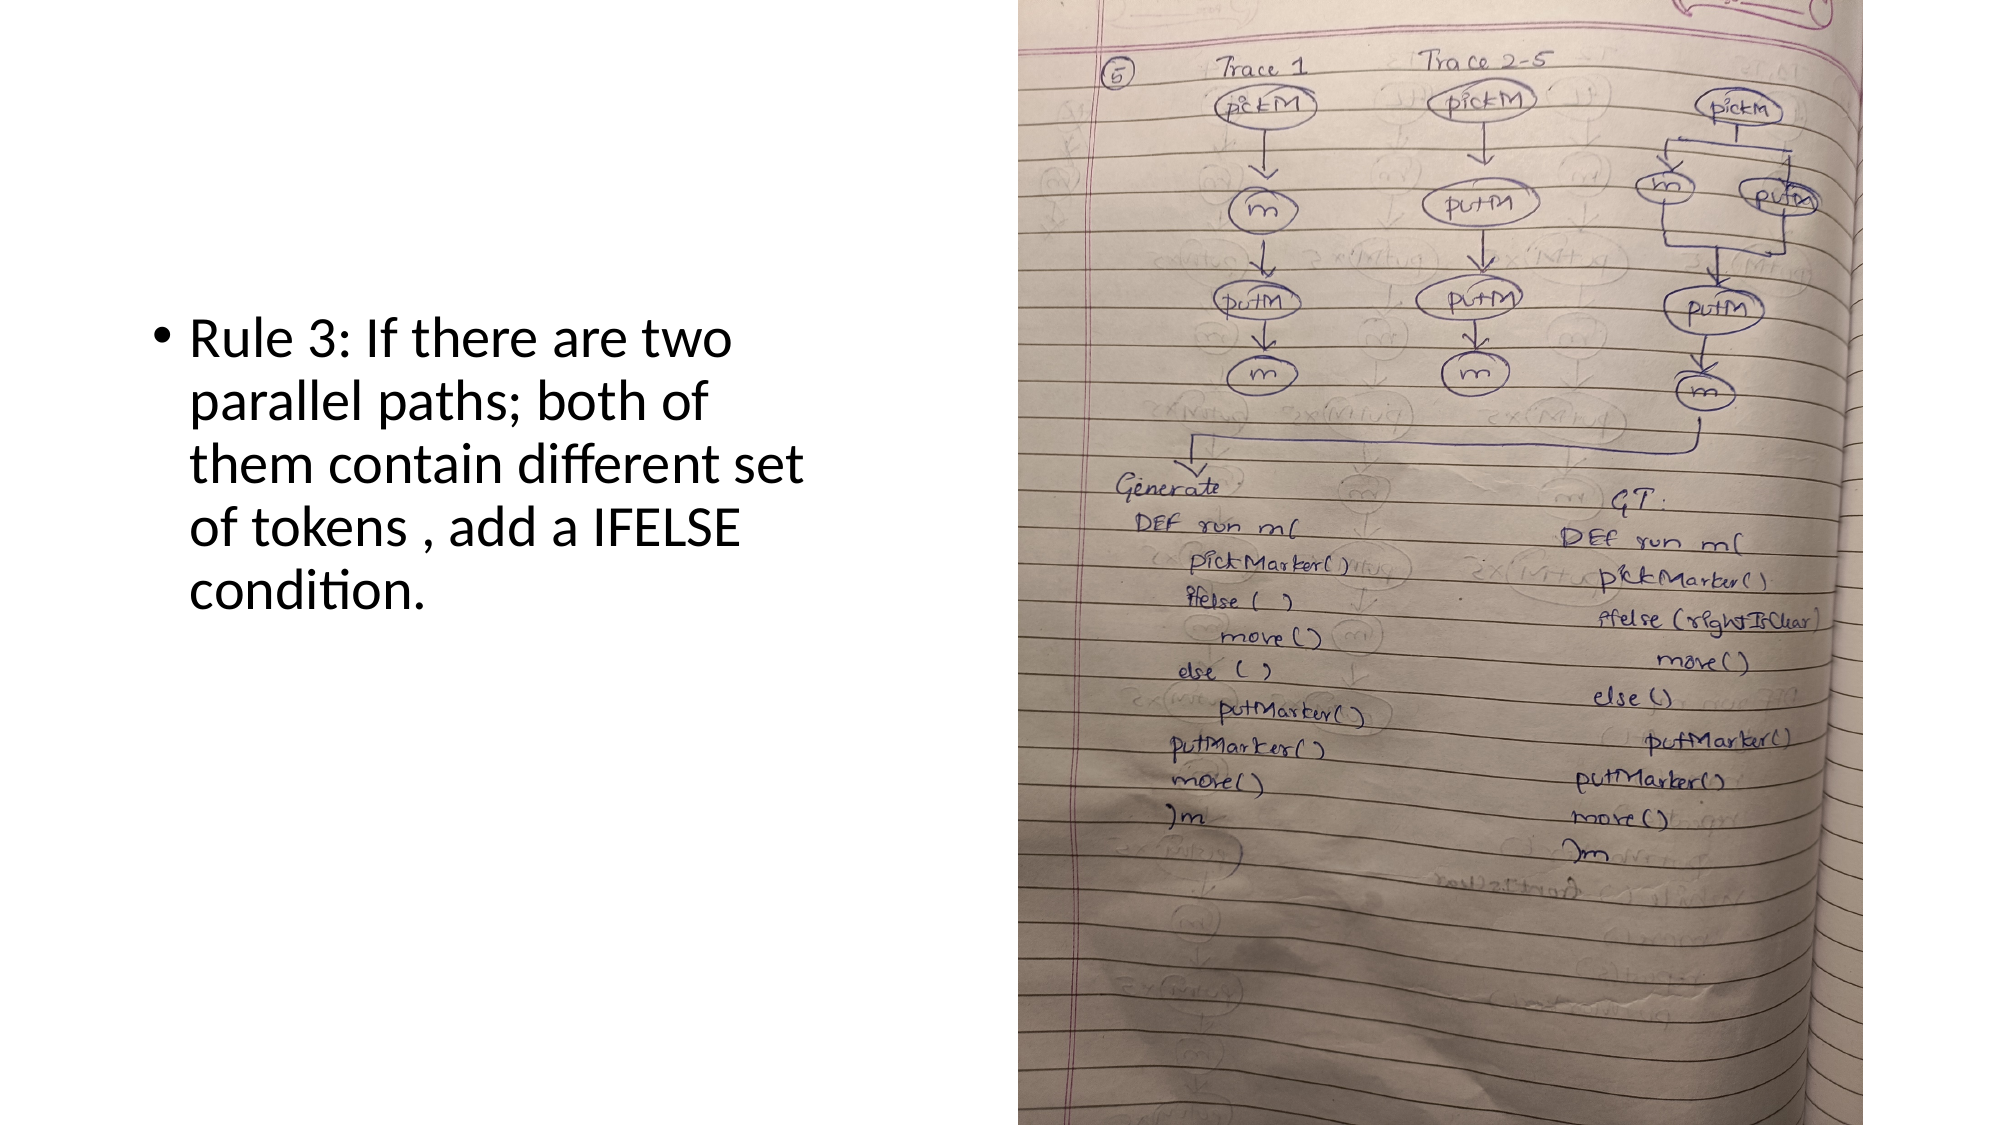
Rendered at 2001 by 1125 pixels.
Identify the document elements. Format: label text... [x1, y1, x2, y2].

list Rule 3: If there are two parallel paths; both of them contain different set of tokens , add a IFELSE condition. [137, 299, 845, 1014]
picture [1018, 0, 1863, 1125]
